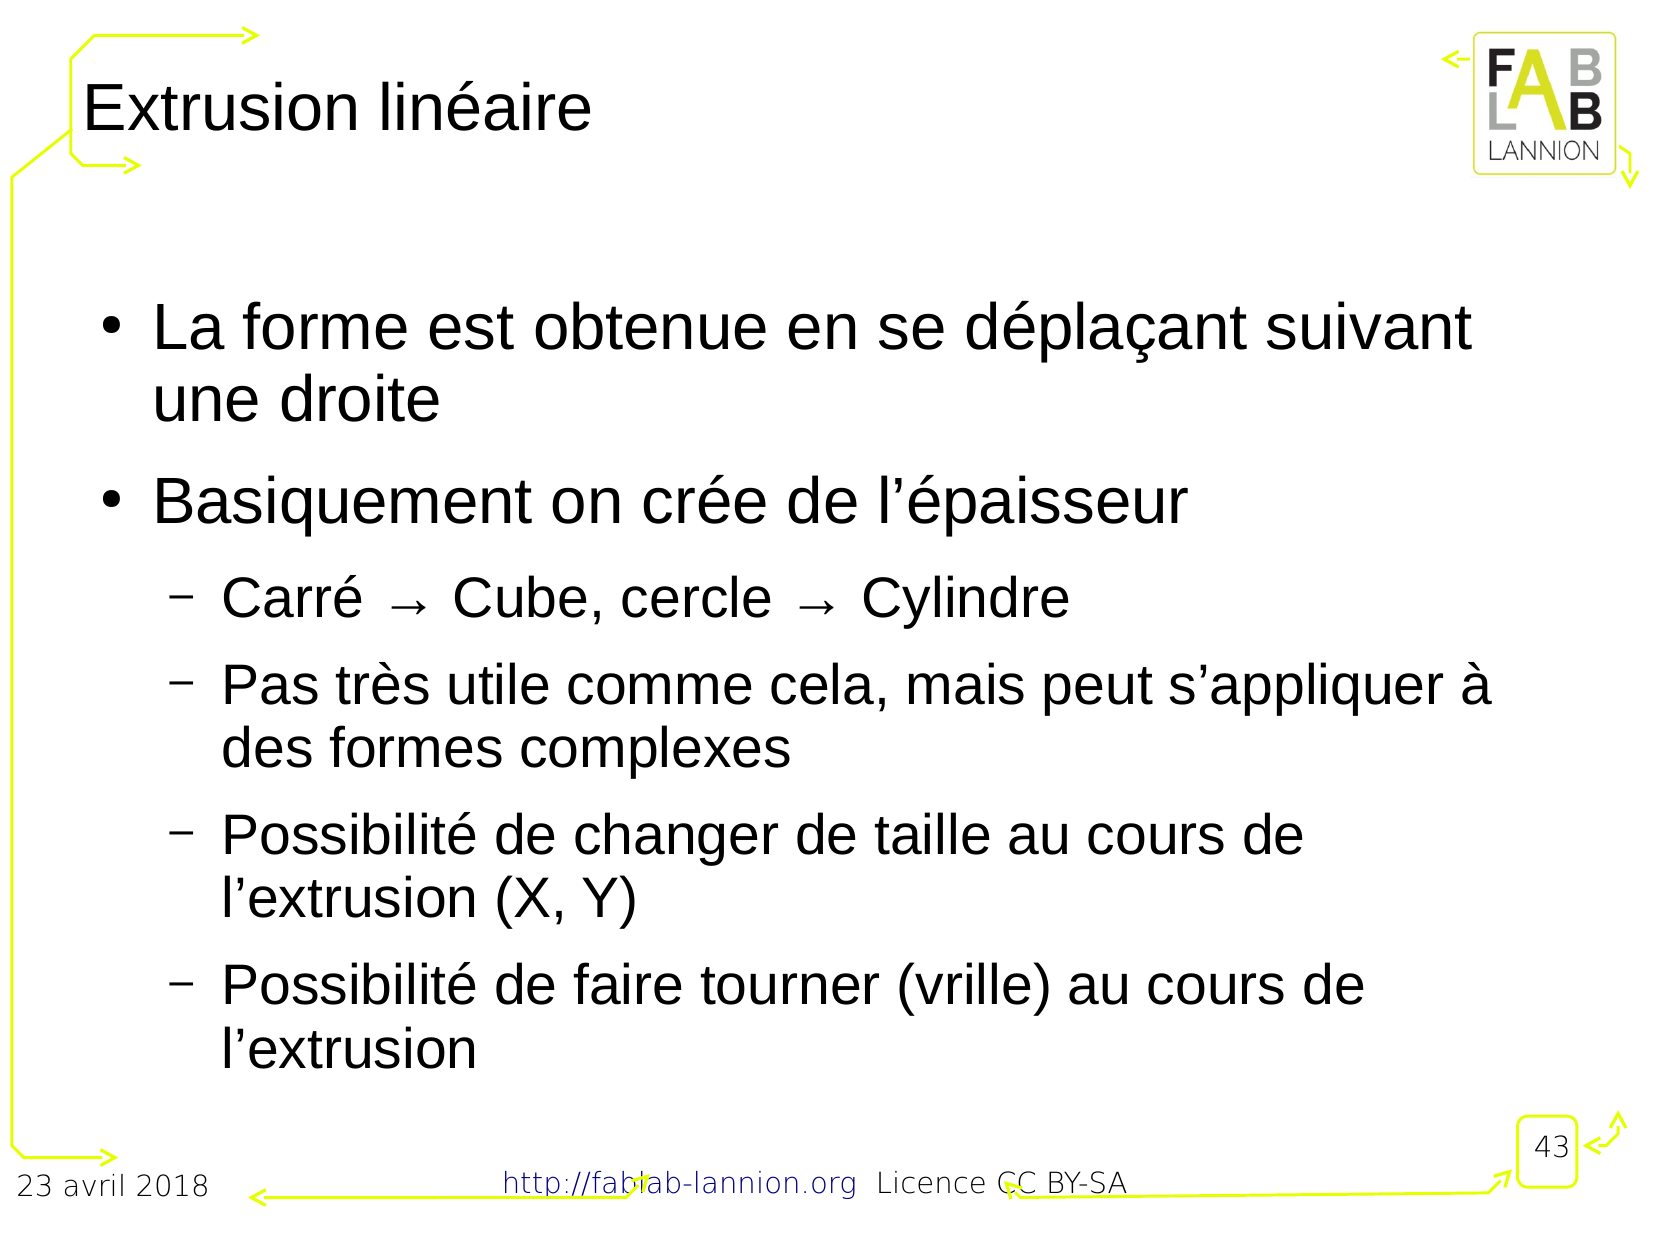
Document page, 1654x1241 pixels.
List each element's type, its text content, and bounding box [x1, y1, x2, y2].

list La forme est obtenue en se déplaçant suivant une droite Basiquement on crée de l’épaisseur Carré → Cube, cercle → Cylindre Pas très utile comme cela, mais peut s’appliquer à des formes complexes Possibilité de changer de taille au cours de l’extrusion (X, Y) Possibilité de faire tourner (vrille) au cours de l’extrusion [82, 290, 1571, 1087]
picture [1470, 29, 1619, 178]
title Extrusion linéaire [82, 49, 1441, 166]
